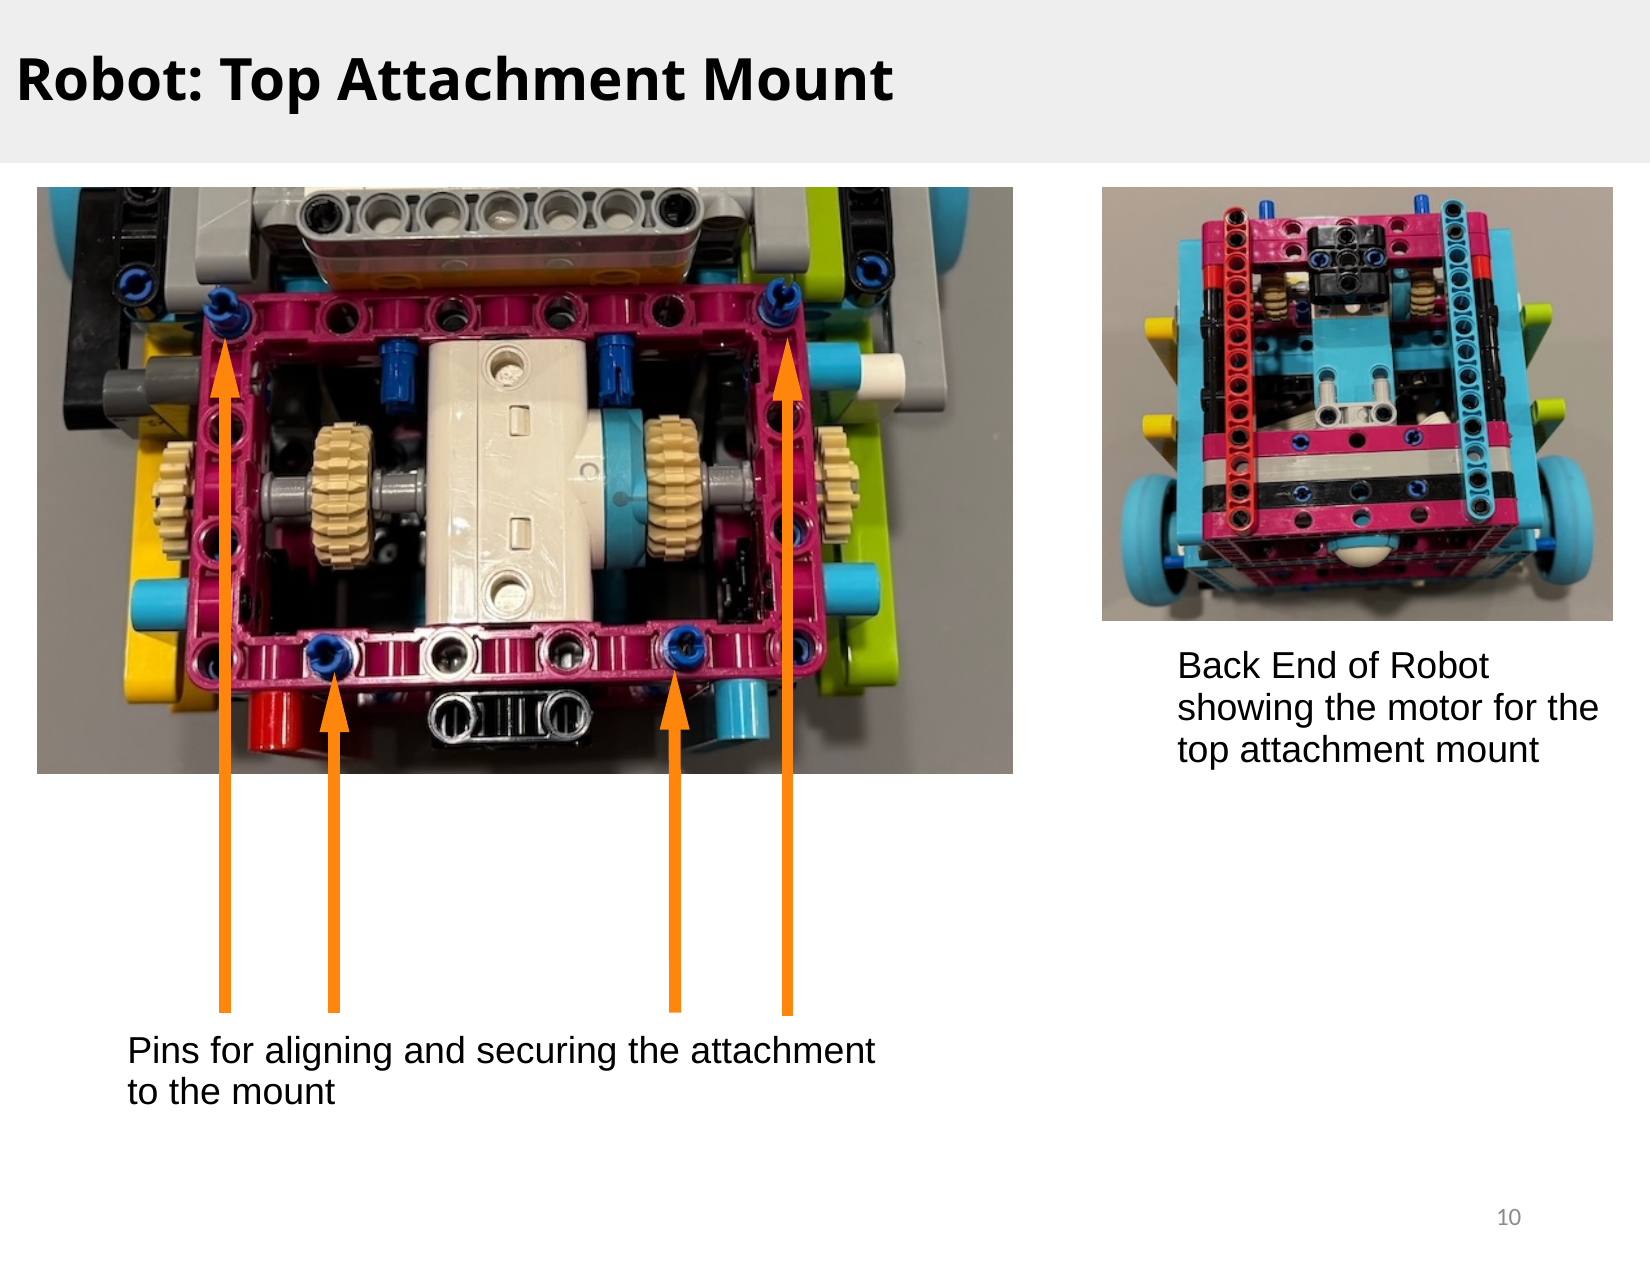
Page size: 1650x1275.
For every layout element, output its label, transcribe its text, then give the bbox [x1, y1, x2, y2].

title Robot: Top Attachment Mount [0, 0, 1650, 163]
text_box Back End of Robot showing the motor for the top attachment mount [1162, 637, 1650, 779]
text_box Pins for aligning and securing the attachment to the mount [112, 1021, 901, 1163]
picture [1102, 187, 1613, 621]
picture [37, 187, 1013, 774]
